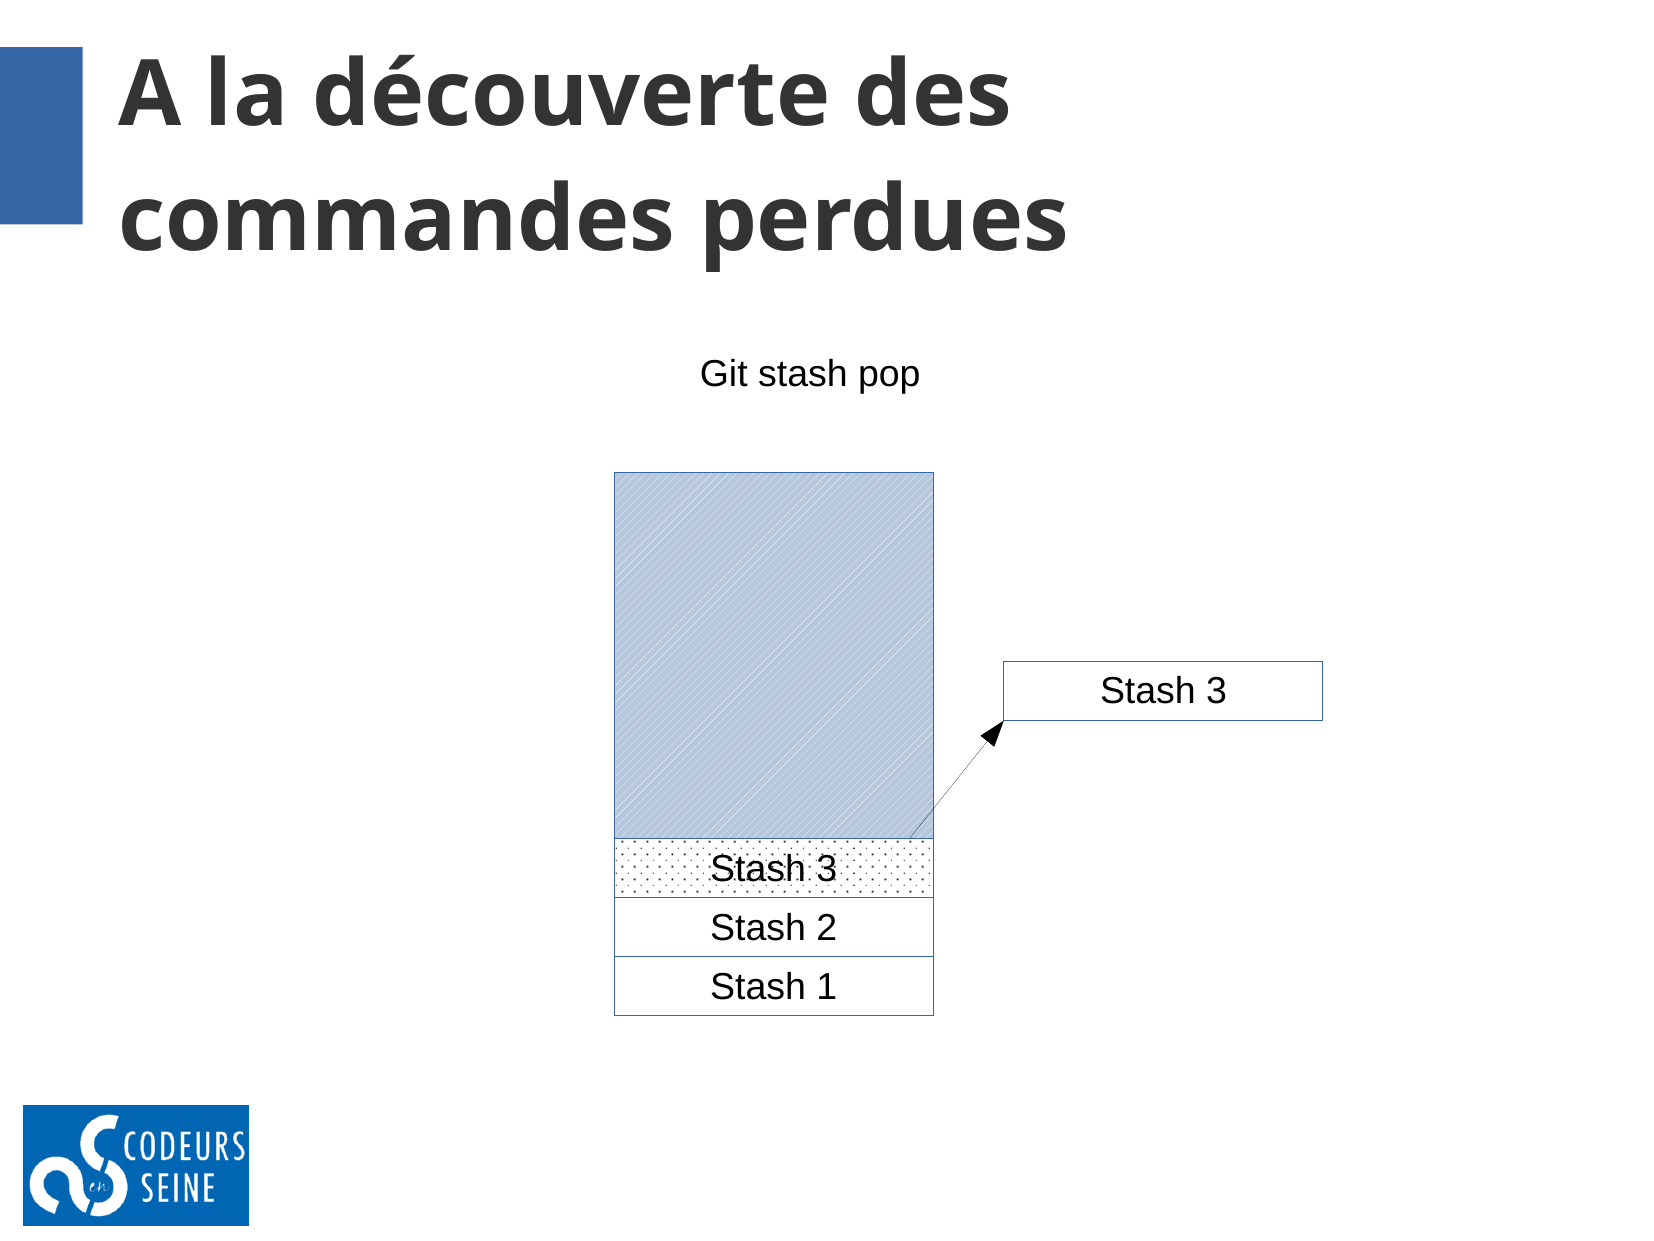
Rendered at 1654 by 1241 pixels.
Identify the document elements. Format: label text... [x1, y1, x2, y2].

text_box Stash 3 [1003, 661, 1323, 721]
text_box Stash 1 [614, 957, 934, 1016]
title A la découverte des commandes perdues [118, 45, 1571, 260]
text_box [911, 810, 934, 838]
picture [23, 1105, 249, 1226]
text_box Git stash pop [685, 344, 936, 402]
text_box Stash 3 [614, 838, 934, 898]
text_box [614, 472, 934, 838]
text_box Stash 2 [614, 898, 934, 957]
